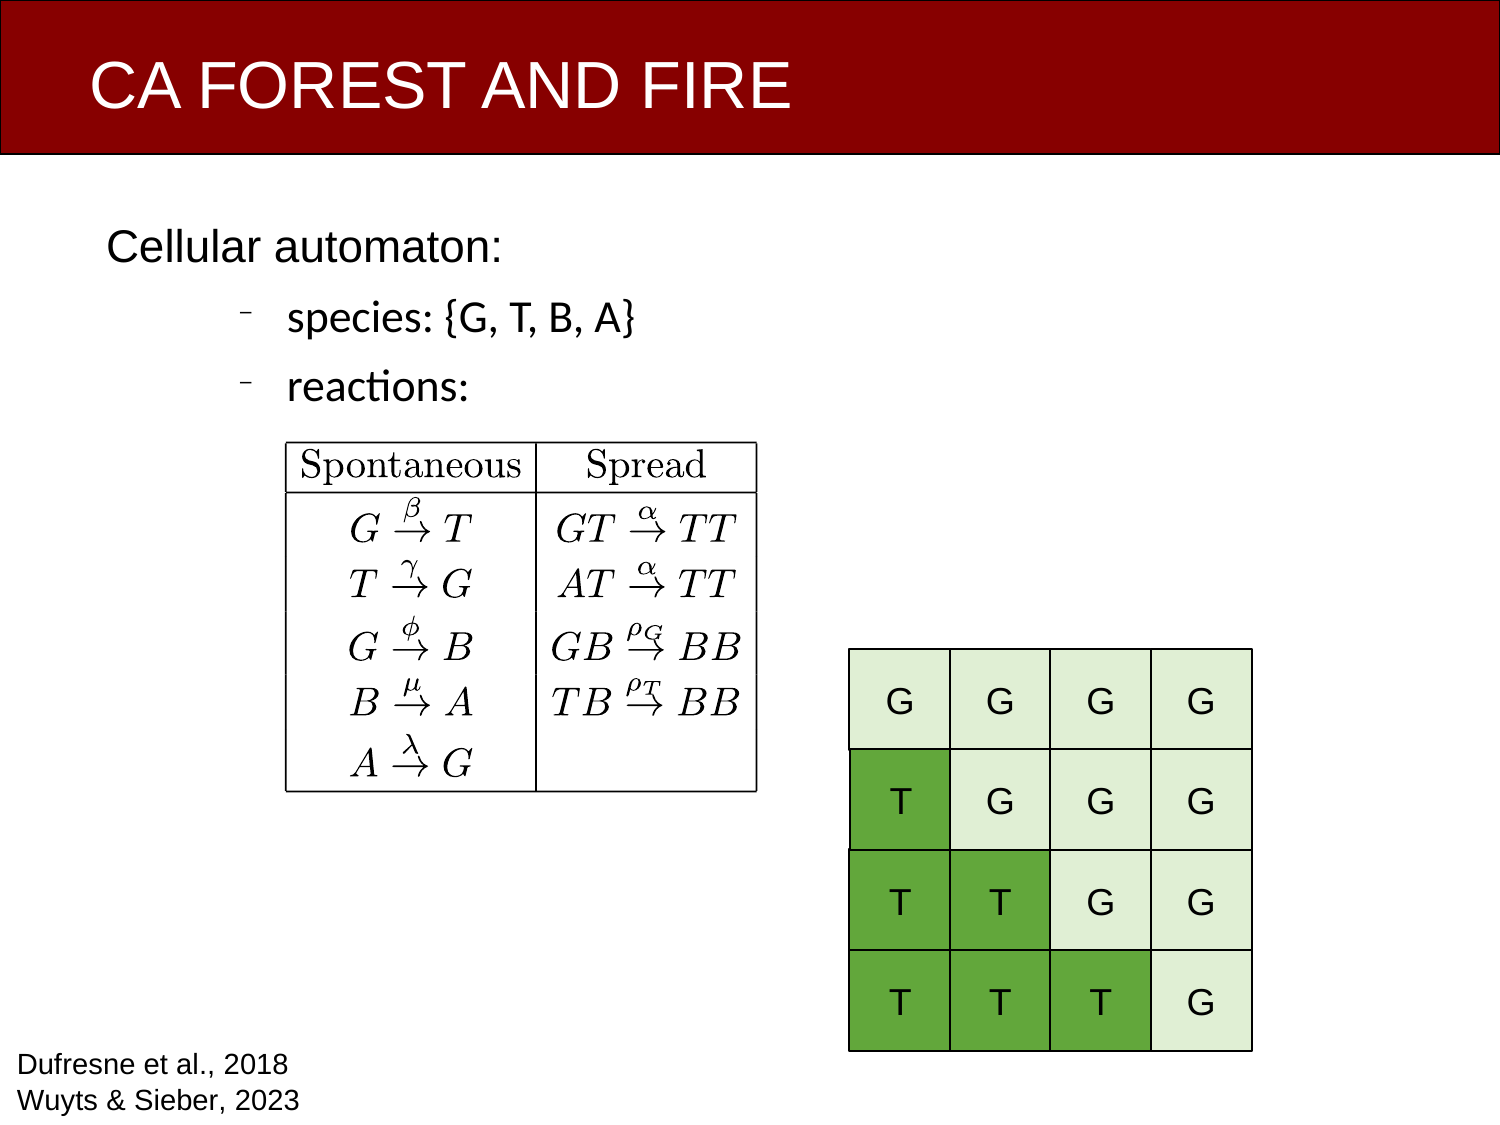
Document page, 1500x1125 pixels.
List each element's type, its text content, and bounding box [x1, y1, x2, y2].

text_box [0, 0, 1500, 154]
list Cellular automaton: species: {G, T, B, A} reactions: [75, 209, 1425, 952]
title CA FOREST AND FIRE [74, 3, 1425, 160]
text_box G [1150, 952, 1252, 1052]
text_box Dufresne et al., 2018 Wuyts & Sieber, 2023 [2, 1038, 442, 1125]
text_box T [949, 952, 1050, 1052]
text_box T [1050, 952, 1150, 1052]
text_box T [849, 952, 949, 1052]
